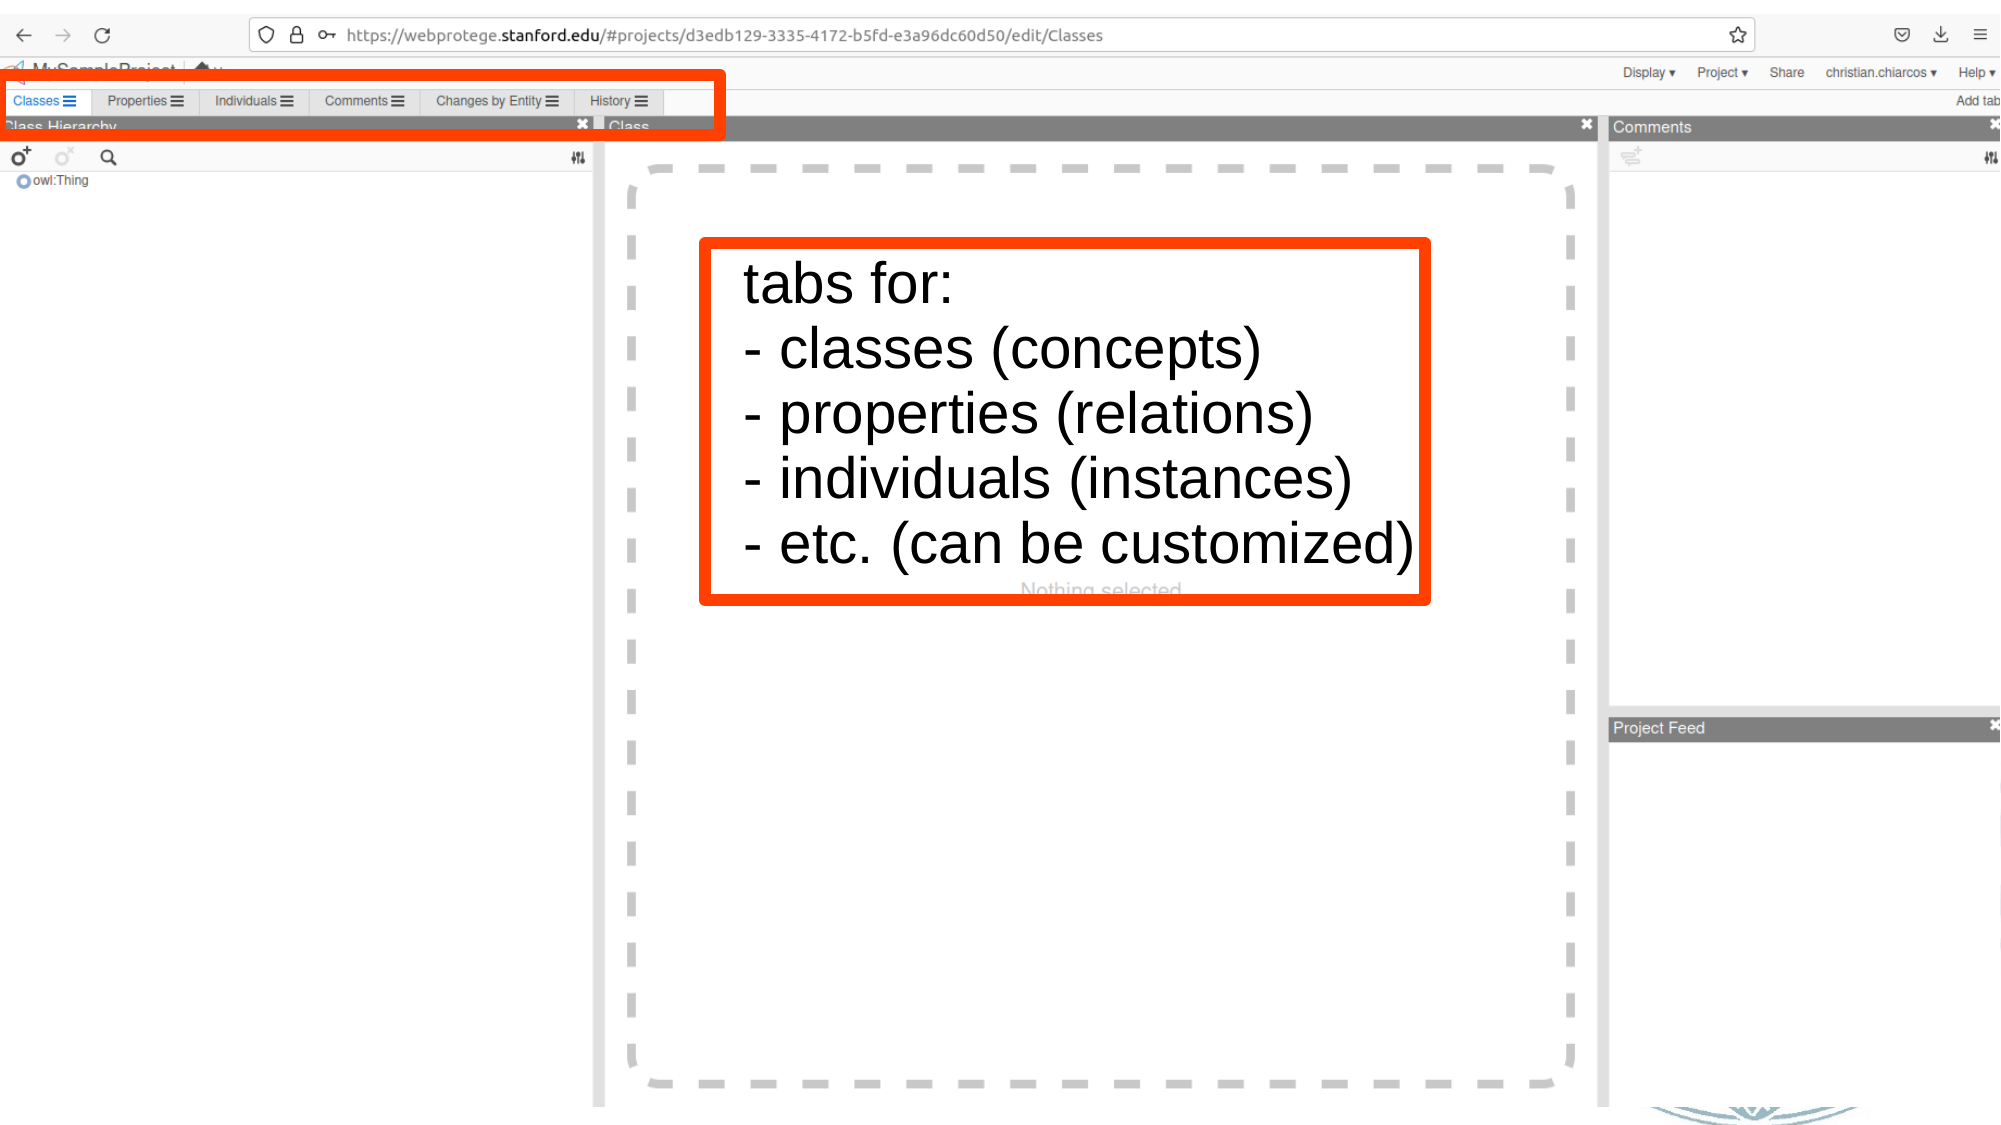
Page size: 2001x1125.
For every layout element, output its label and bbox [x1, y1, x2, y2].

text_box [0, 75, 721, 136]
text_box [705, 243, 1426, 600]
picture [0, 14, 2001, 1125]
